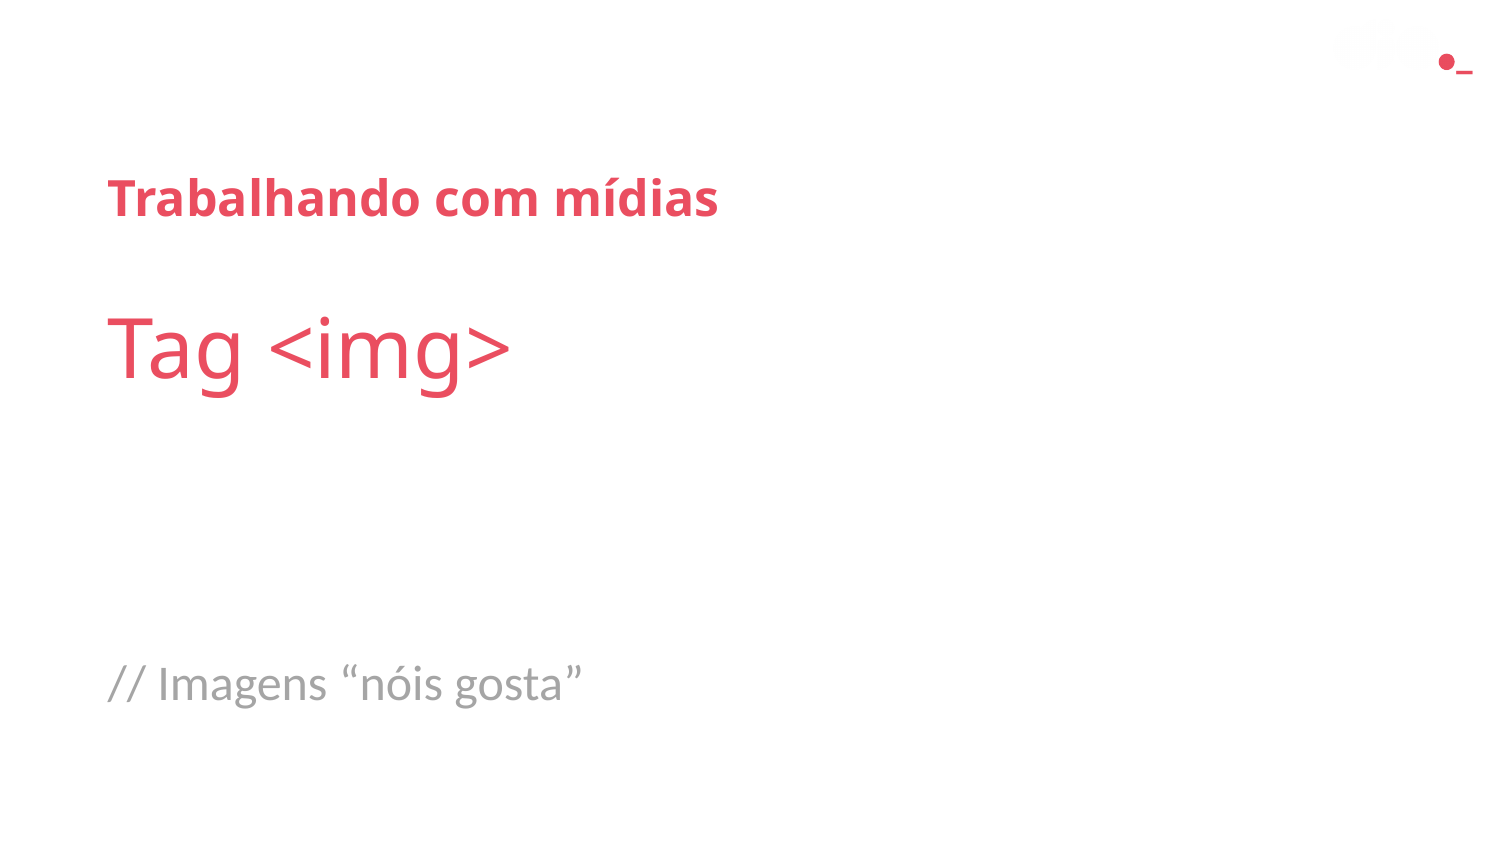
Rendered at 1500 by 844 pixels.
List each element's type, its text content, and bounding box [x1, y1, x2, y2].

picture [1333, 19, 1473, 75]
text_box Trabalhando com mídias [92, 142, 1309, 223]
text_box // Imagens “nóis gosta” [92, 635, 1309, 701]
text_box Tag <img> [92, 264, 1309, 431]
